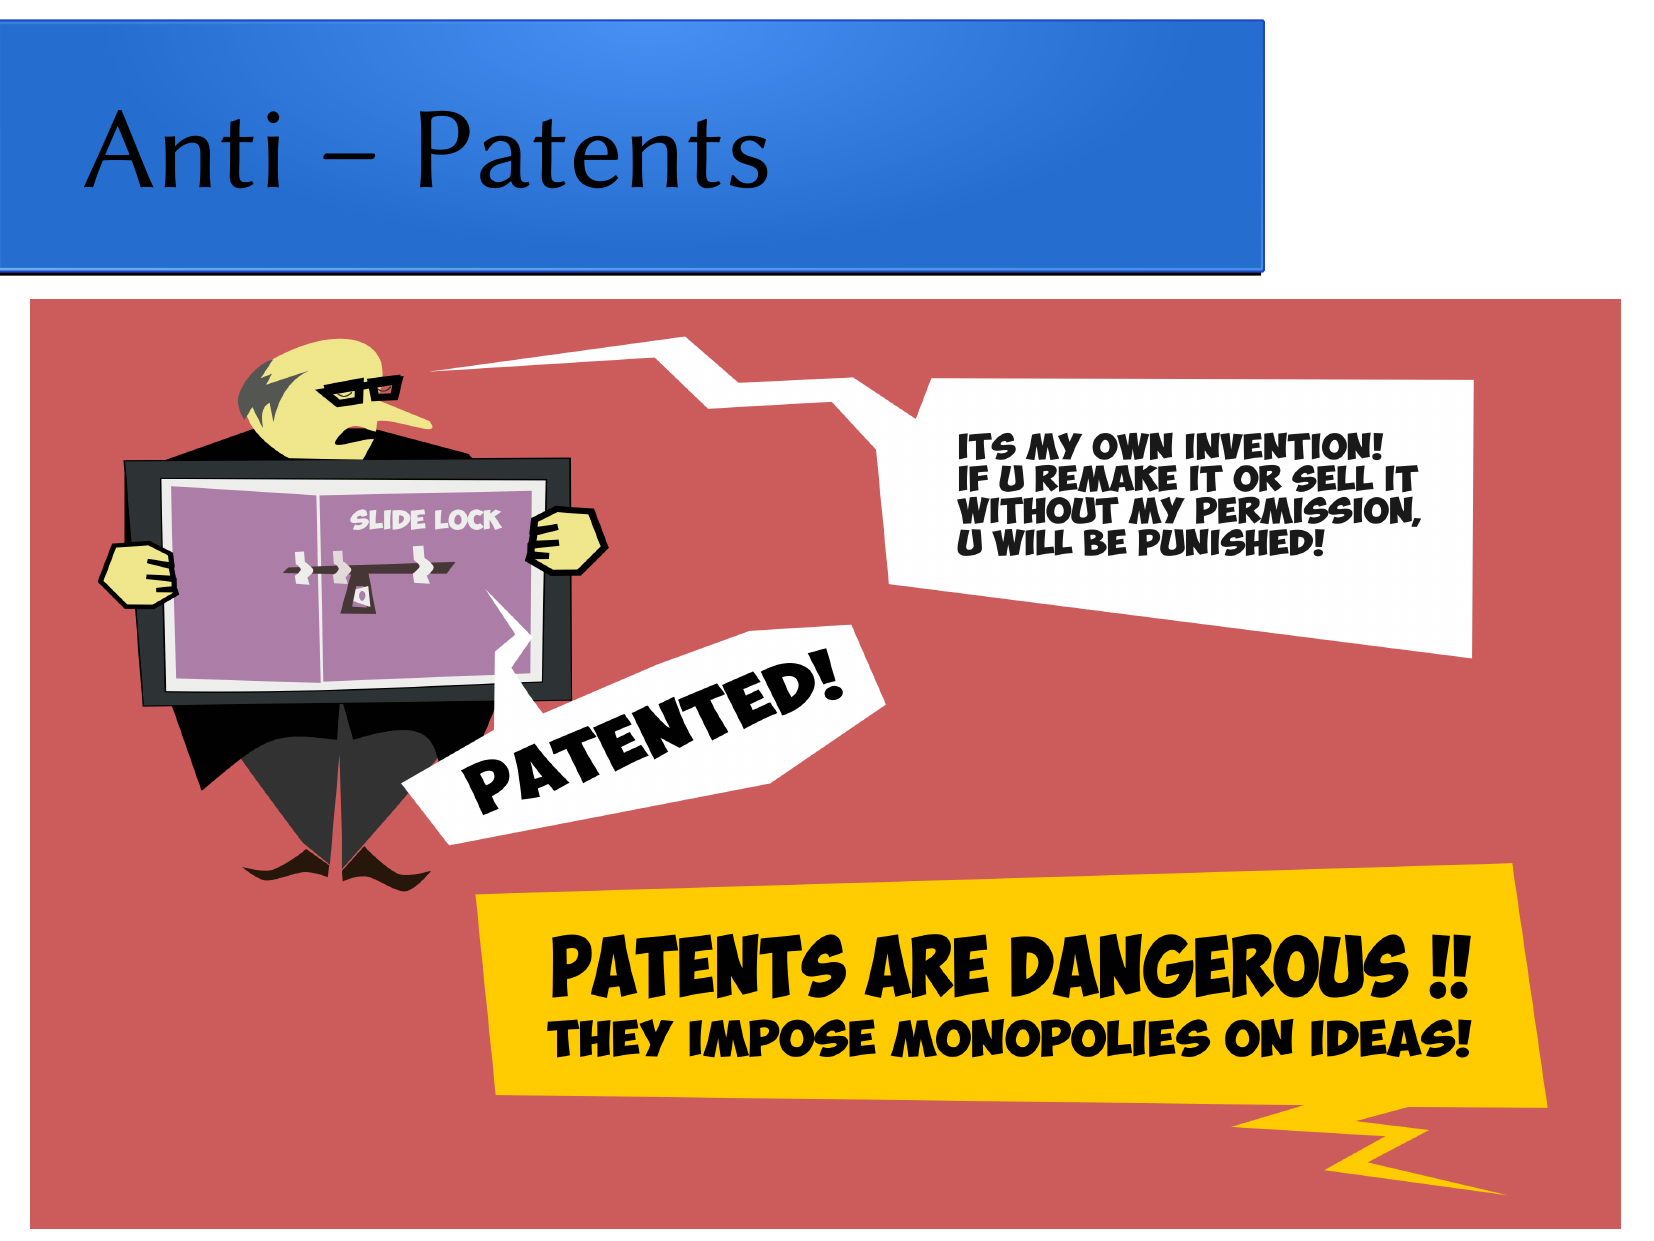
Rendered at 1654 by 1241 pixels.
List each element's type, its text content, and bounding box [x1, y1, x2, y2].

title Anti – Patents [82, 47, 1235, 252]
picture [30, 299, 1621, 1229]
